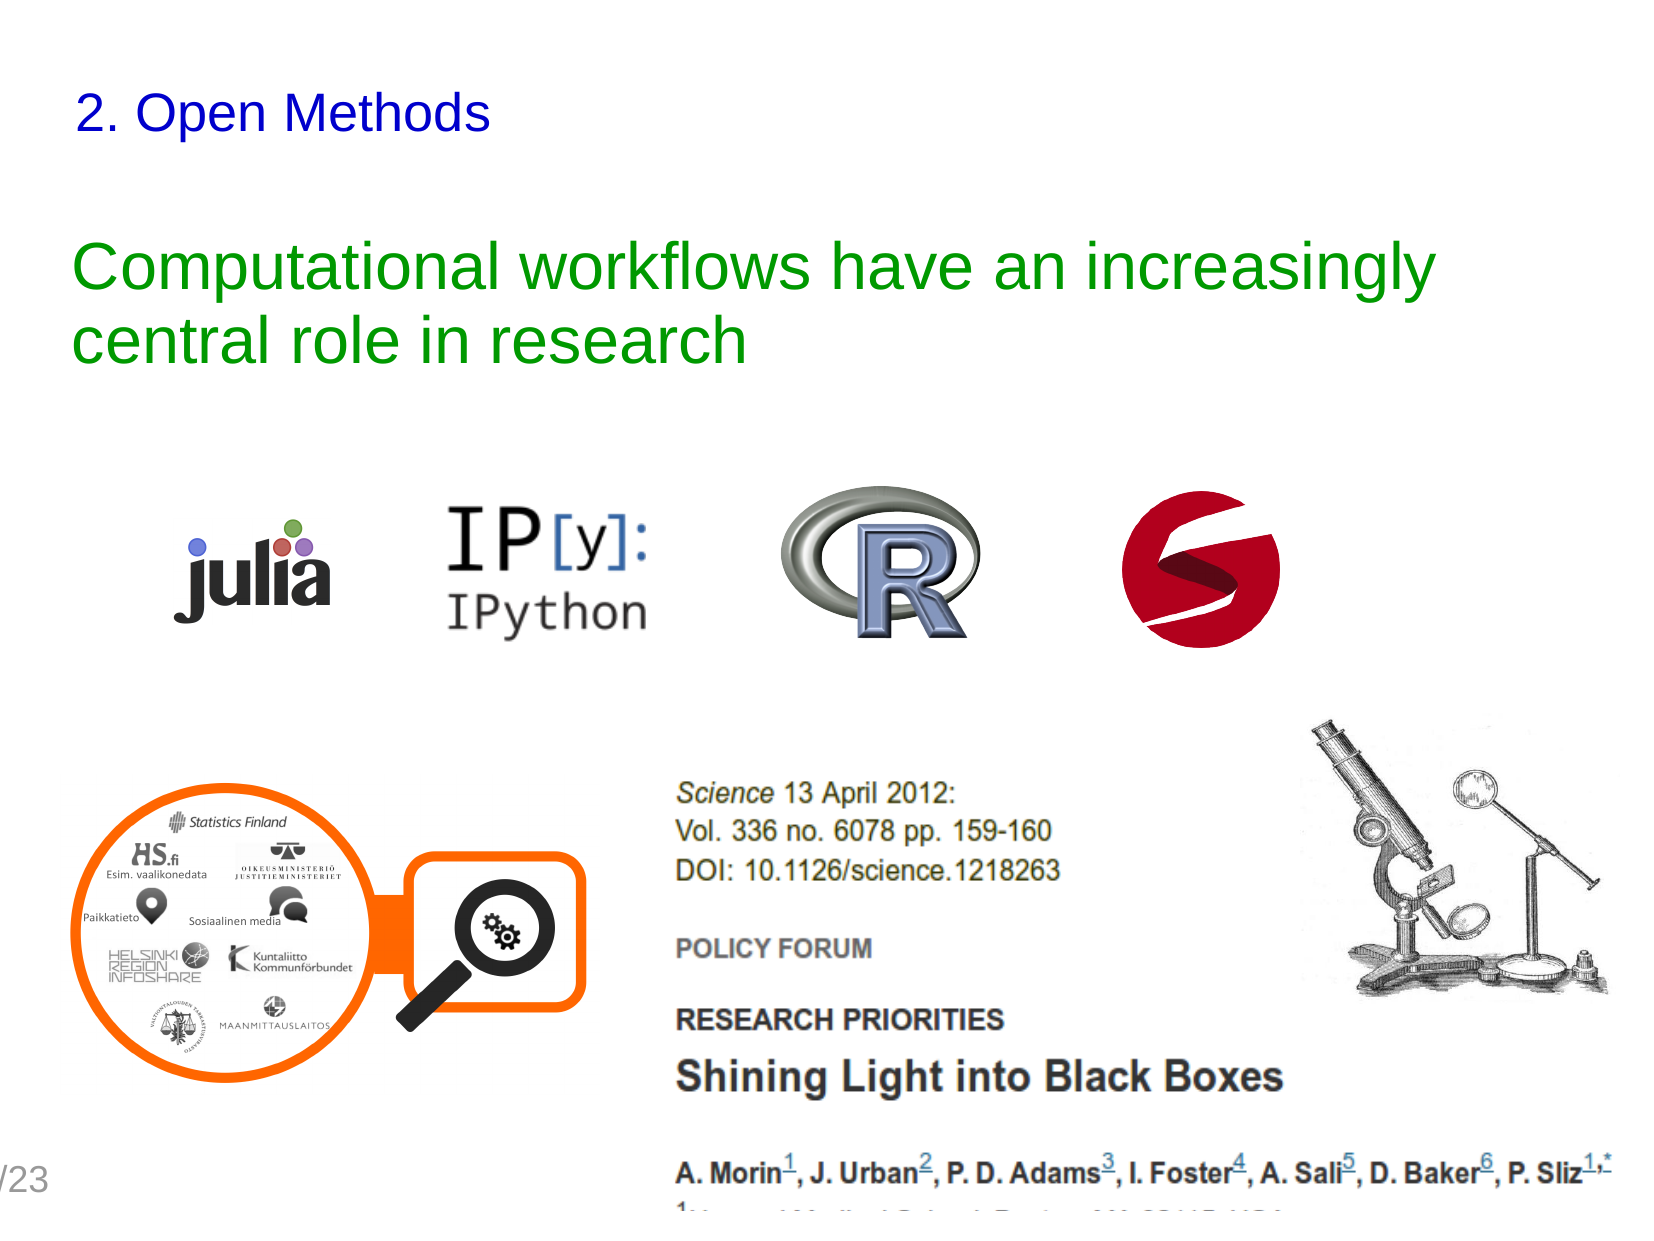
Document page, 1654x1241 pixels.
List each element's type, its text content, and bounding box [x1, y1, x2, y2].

picture [437, 464, 657, 684]
title Computational workflows have an increasingly central role in research [71, 176, 1561, 431]
picture [644, 708, 1635, 1211]
text_box <number>/23 [0, 1151, 194, 1222]
picture [60, 774, 600, 1096]
picture [173, 518, 331, 625]
picture [1122, 491, 1280, 648]
title 2. Open Methods [75, 45, 1564, 181]
picture [780, 485, 981, 639]
